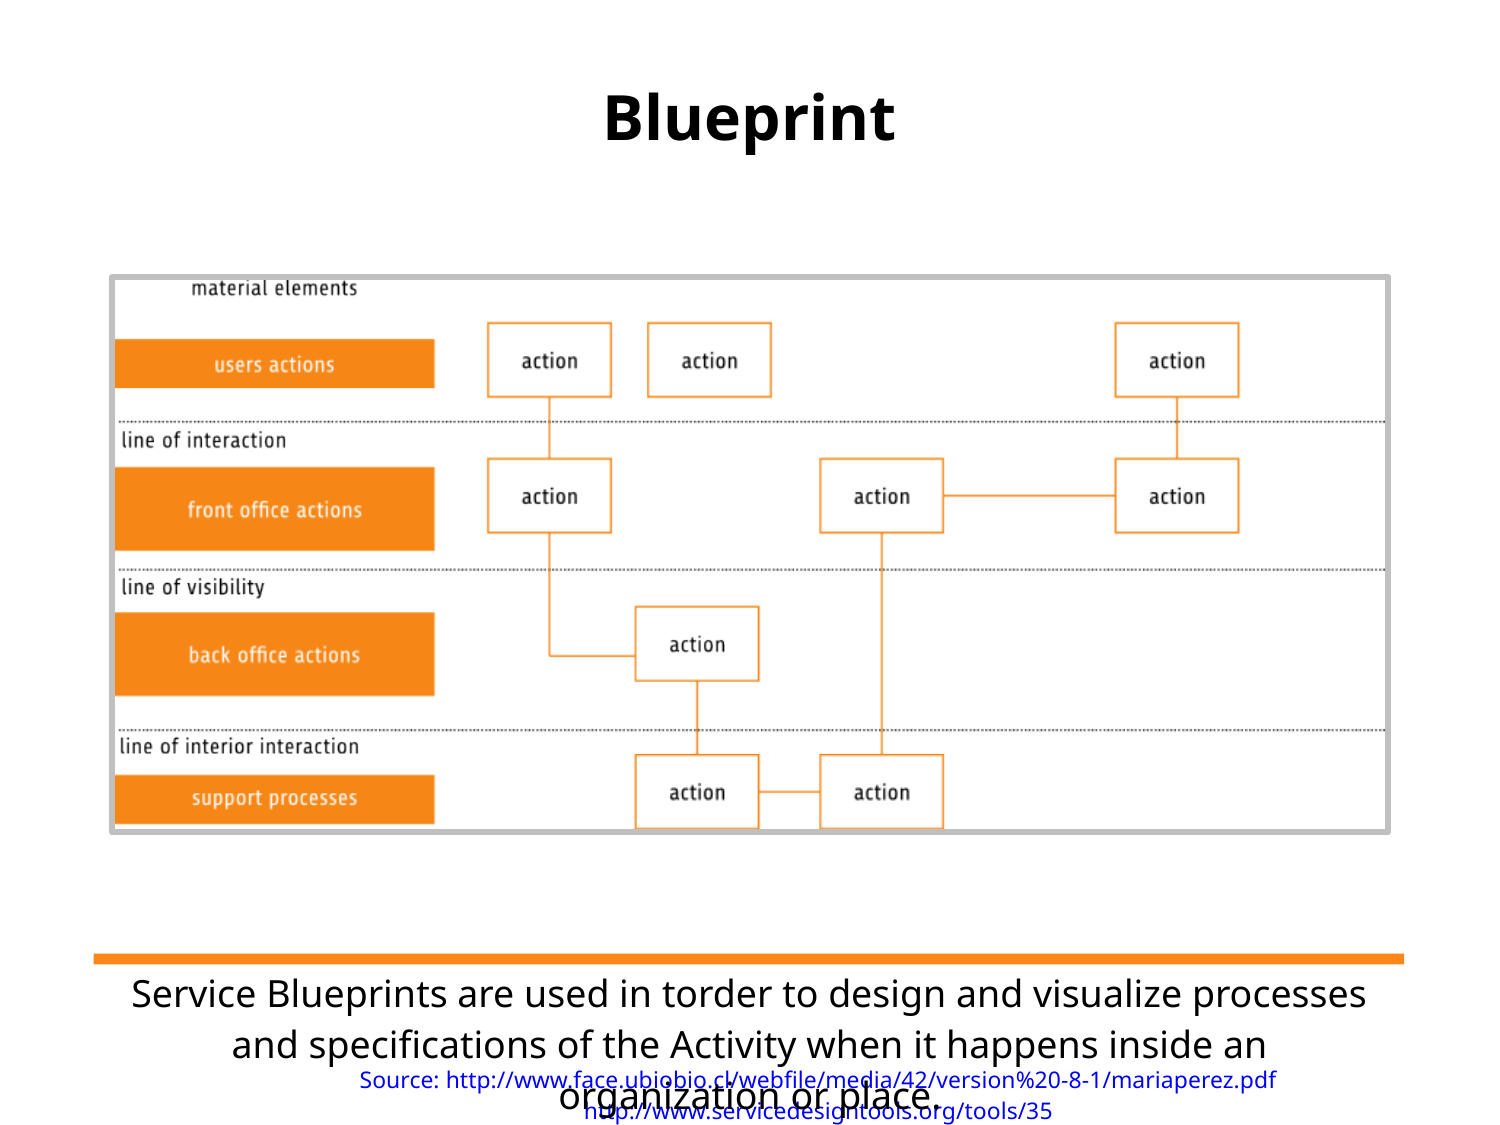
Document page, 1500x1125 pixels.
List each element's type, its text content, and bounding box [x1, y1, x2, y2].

title Blueprint [75, 45, 1426, 188]
text_box Source: http://www.face.ubiobio.cl/webfile/media/42/version%20-8-1/mariaperez.pdf http://www.servicedesigntools.org/tools/35 [344, 1064, 1156, 1123]
text_box Service Blueprints are used in torder to design and visualize processes and specifications of the Activity when it happens inside an organization or place. [115, 960, 1385, 1064]
picture [0, 0, 1500, 1125]
